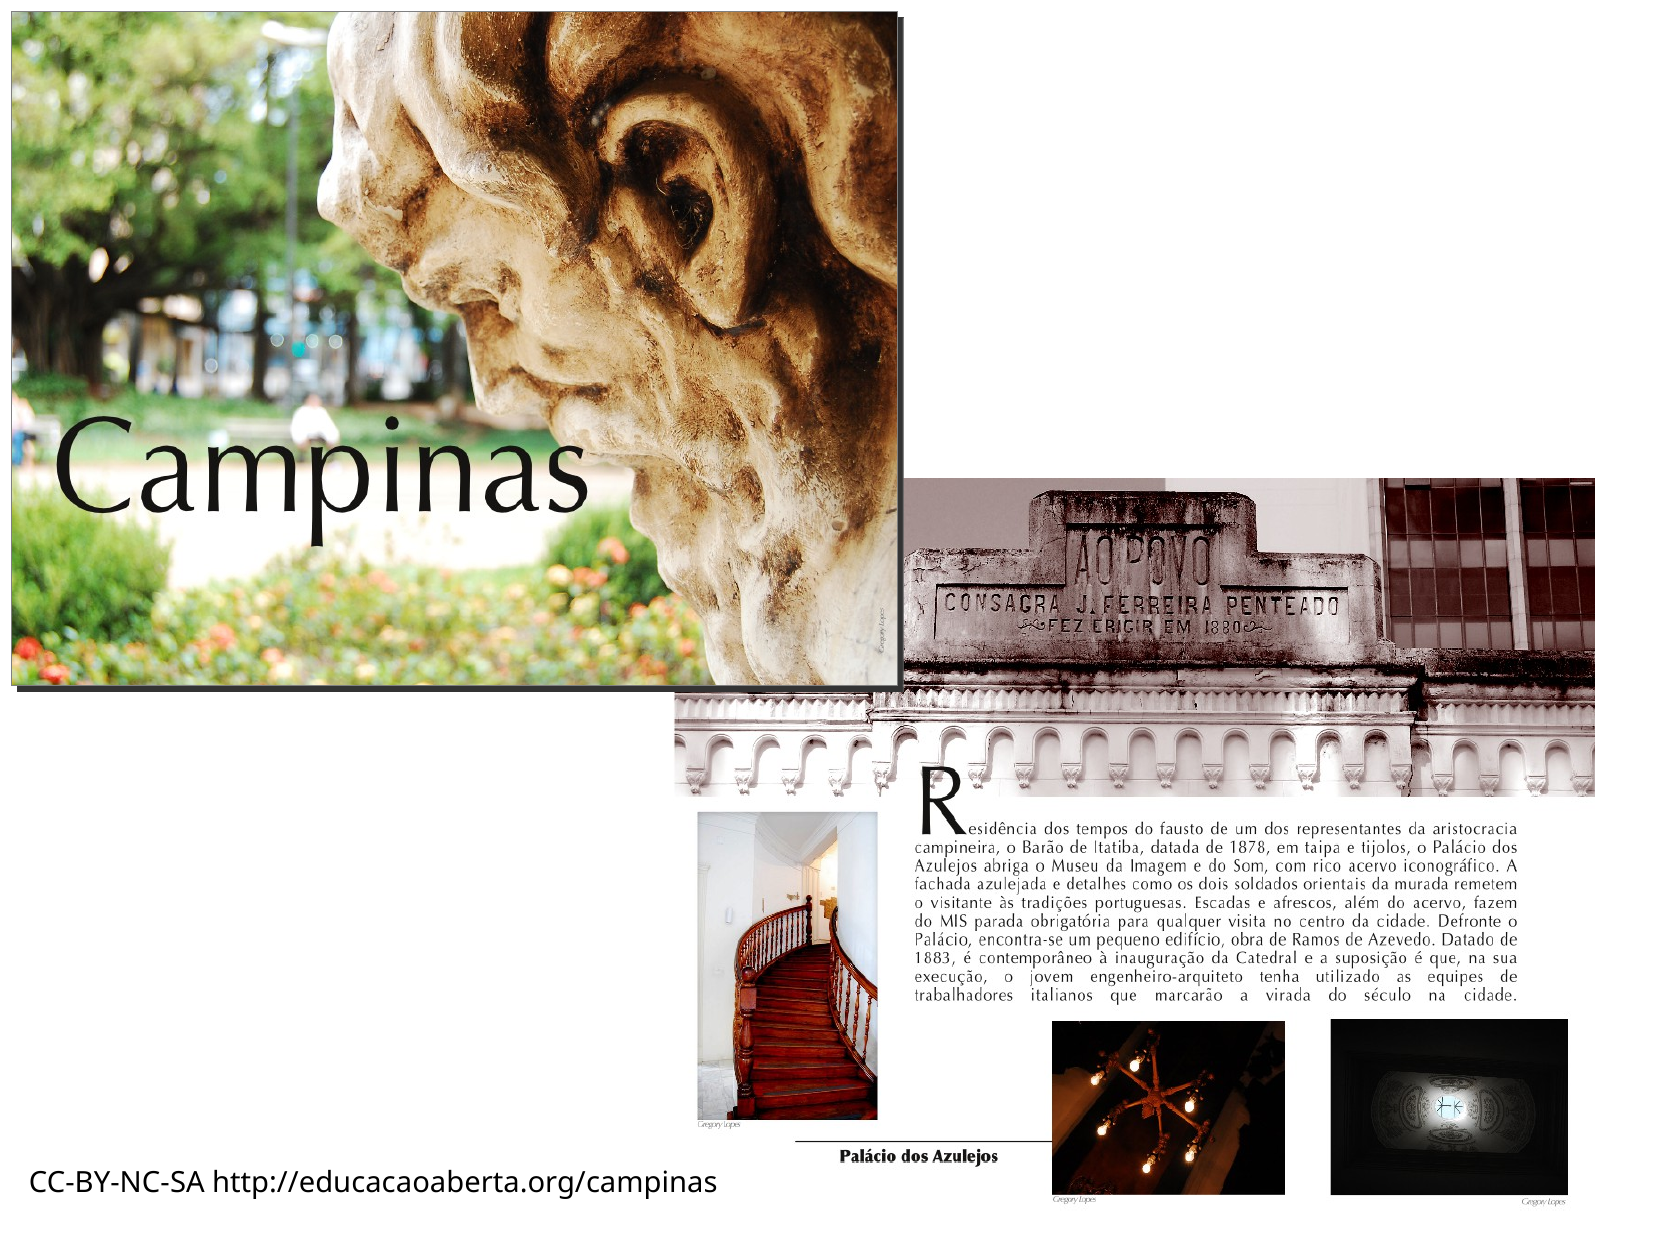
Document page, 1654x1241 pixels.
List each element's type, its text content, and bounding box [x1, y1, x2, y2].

picture [673, 478, 1595, 1211]
text_box CC-BY-NC-SA http://educacaoaberta.org/campinas [14, 1153, 1034, 1229]
picture [11, 11, 898, 686]
